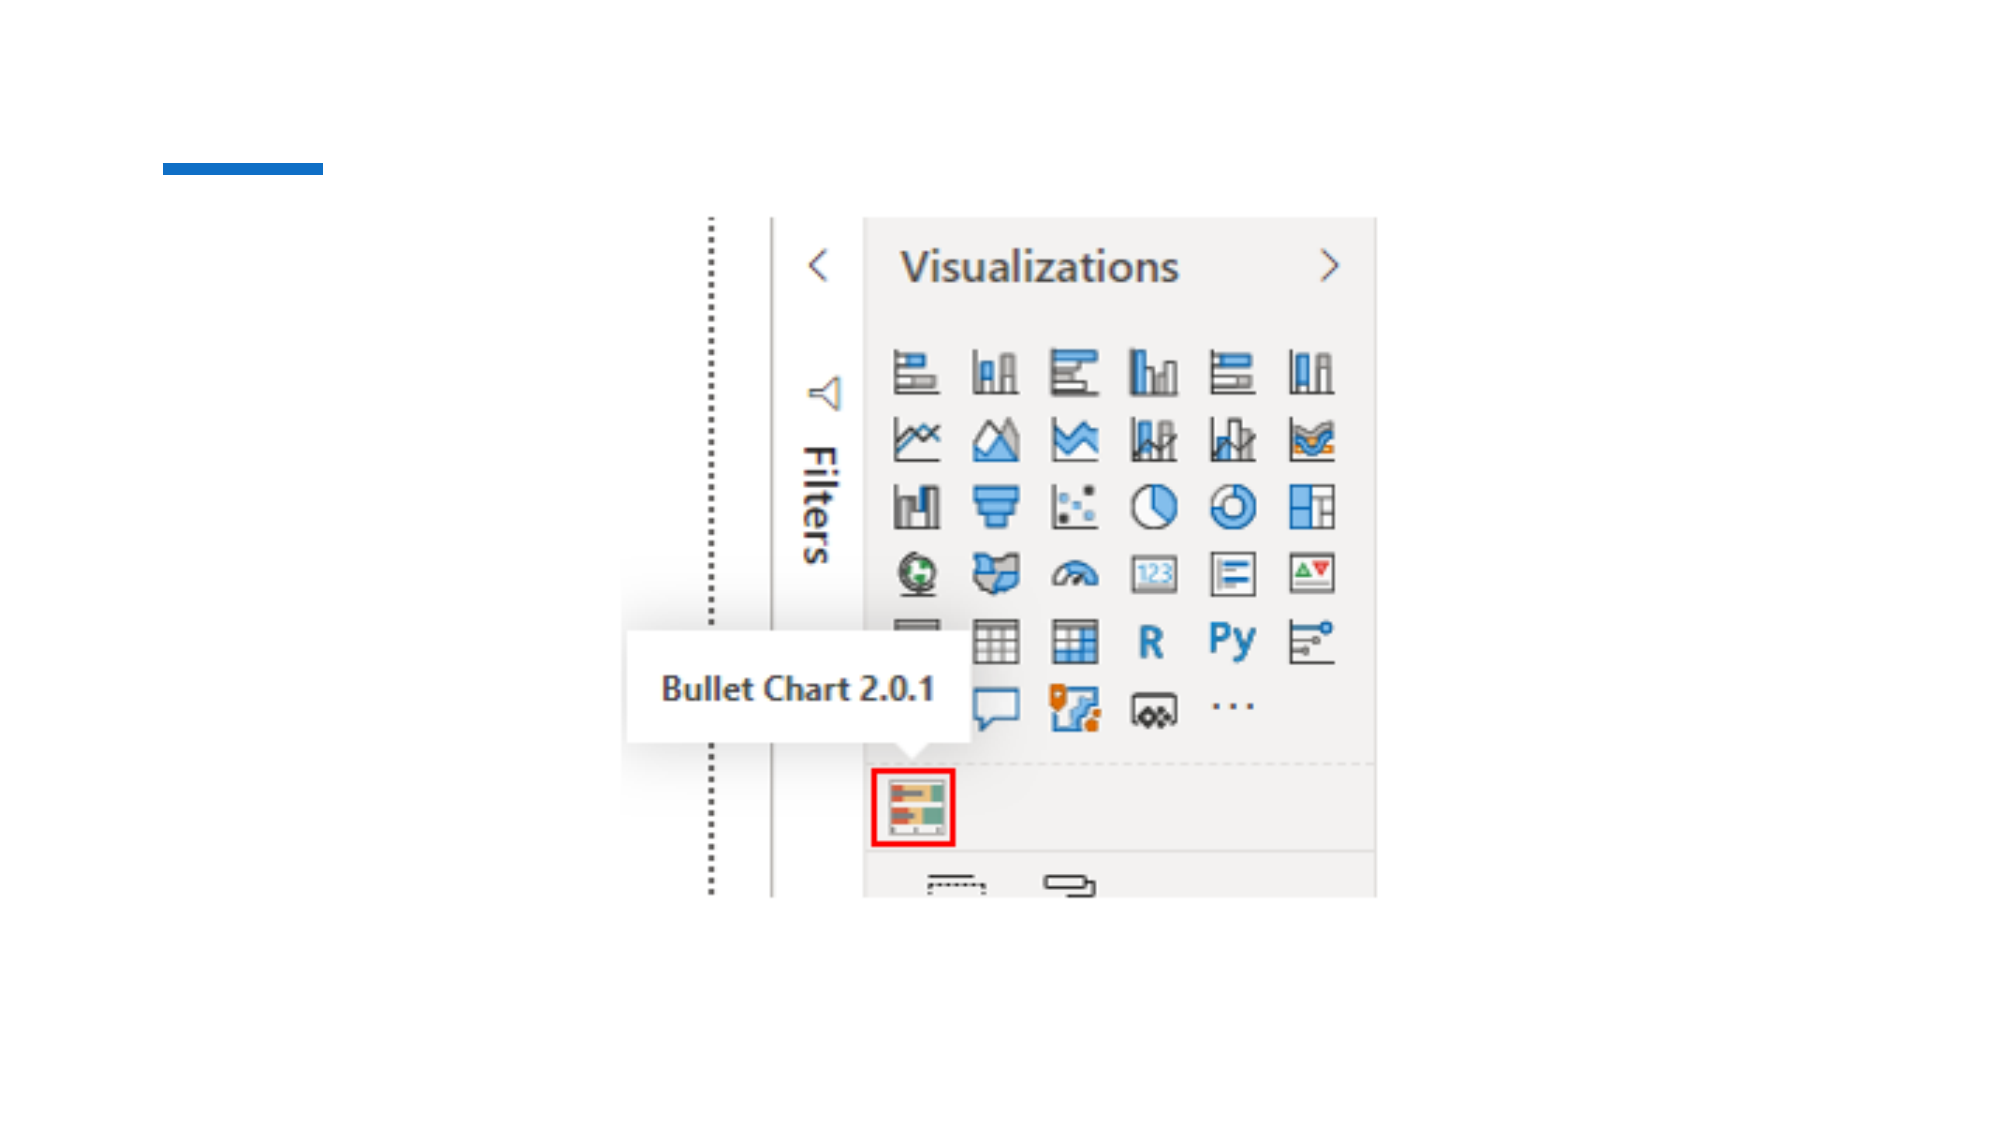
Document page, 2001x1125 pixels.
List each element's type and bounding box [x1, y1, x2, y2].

picture [611, 207, 1389, 918]
